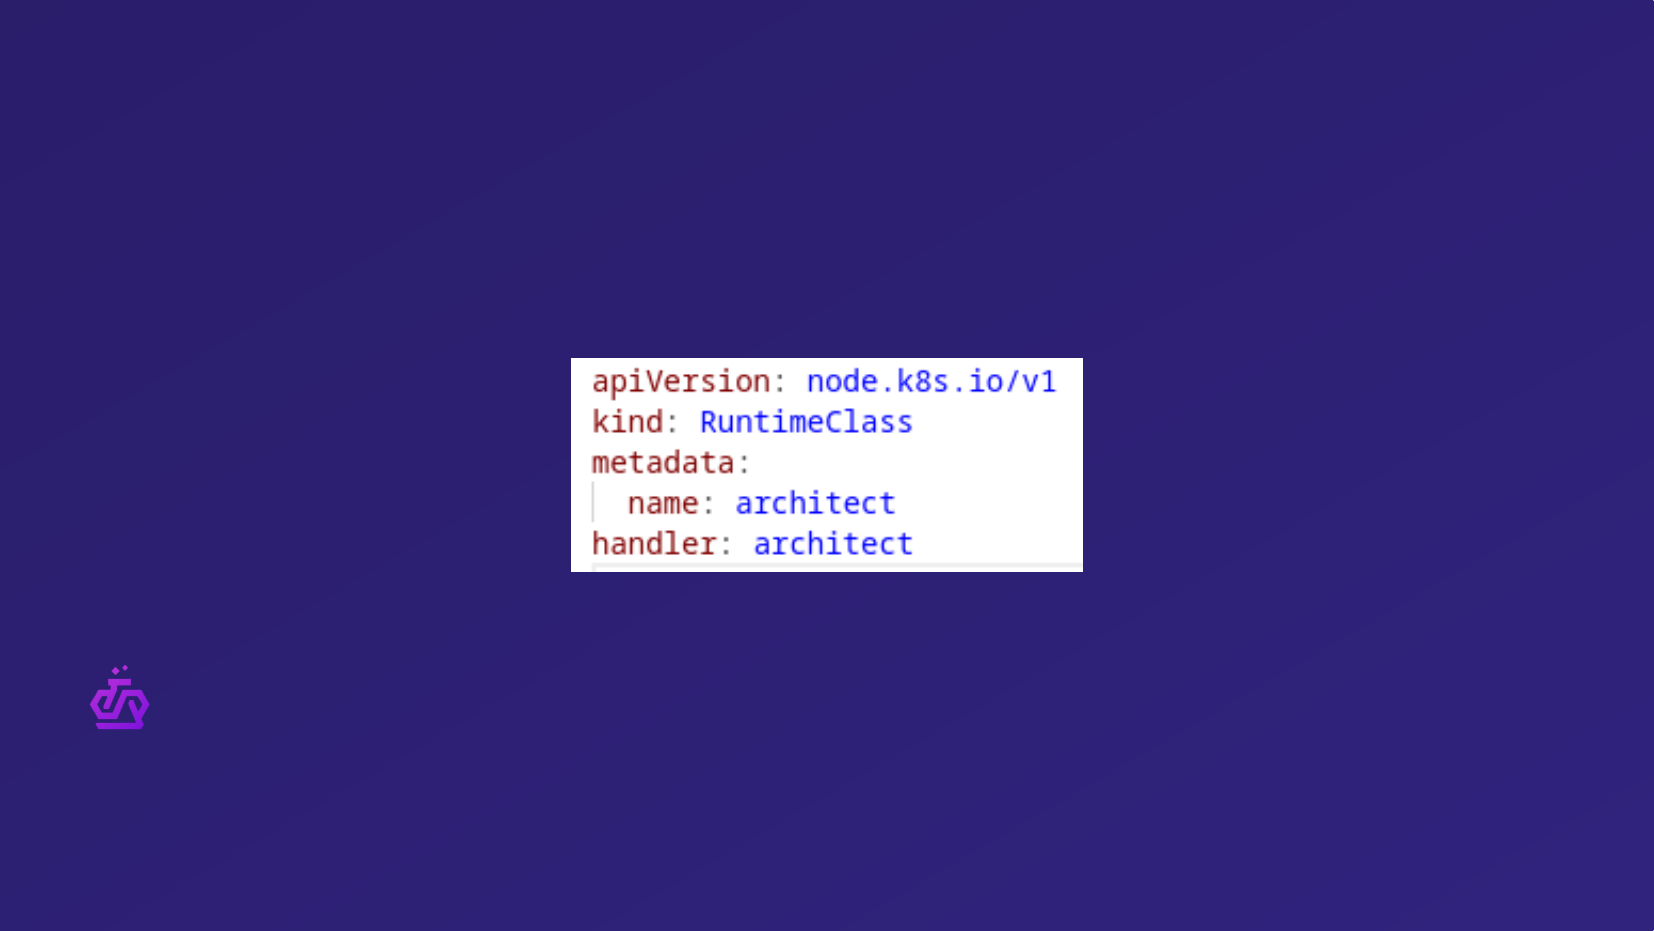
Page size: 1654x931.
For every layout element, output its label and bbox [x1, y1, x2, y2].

picture [70, 643, 150, 755]
picture [571, 358, 1083, 572]
